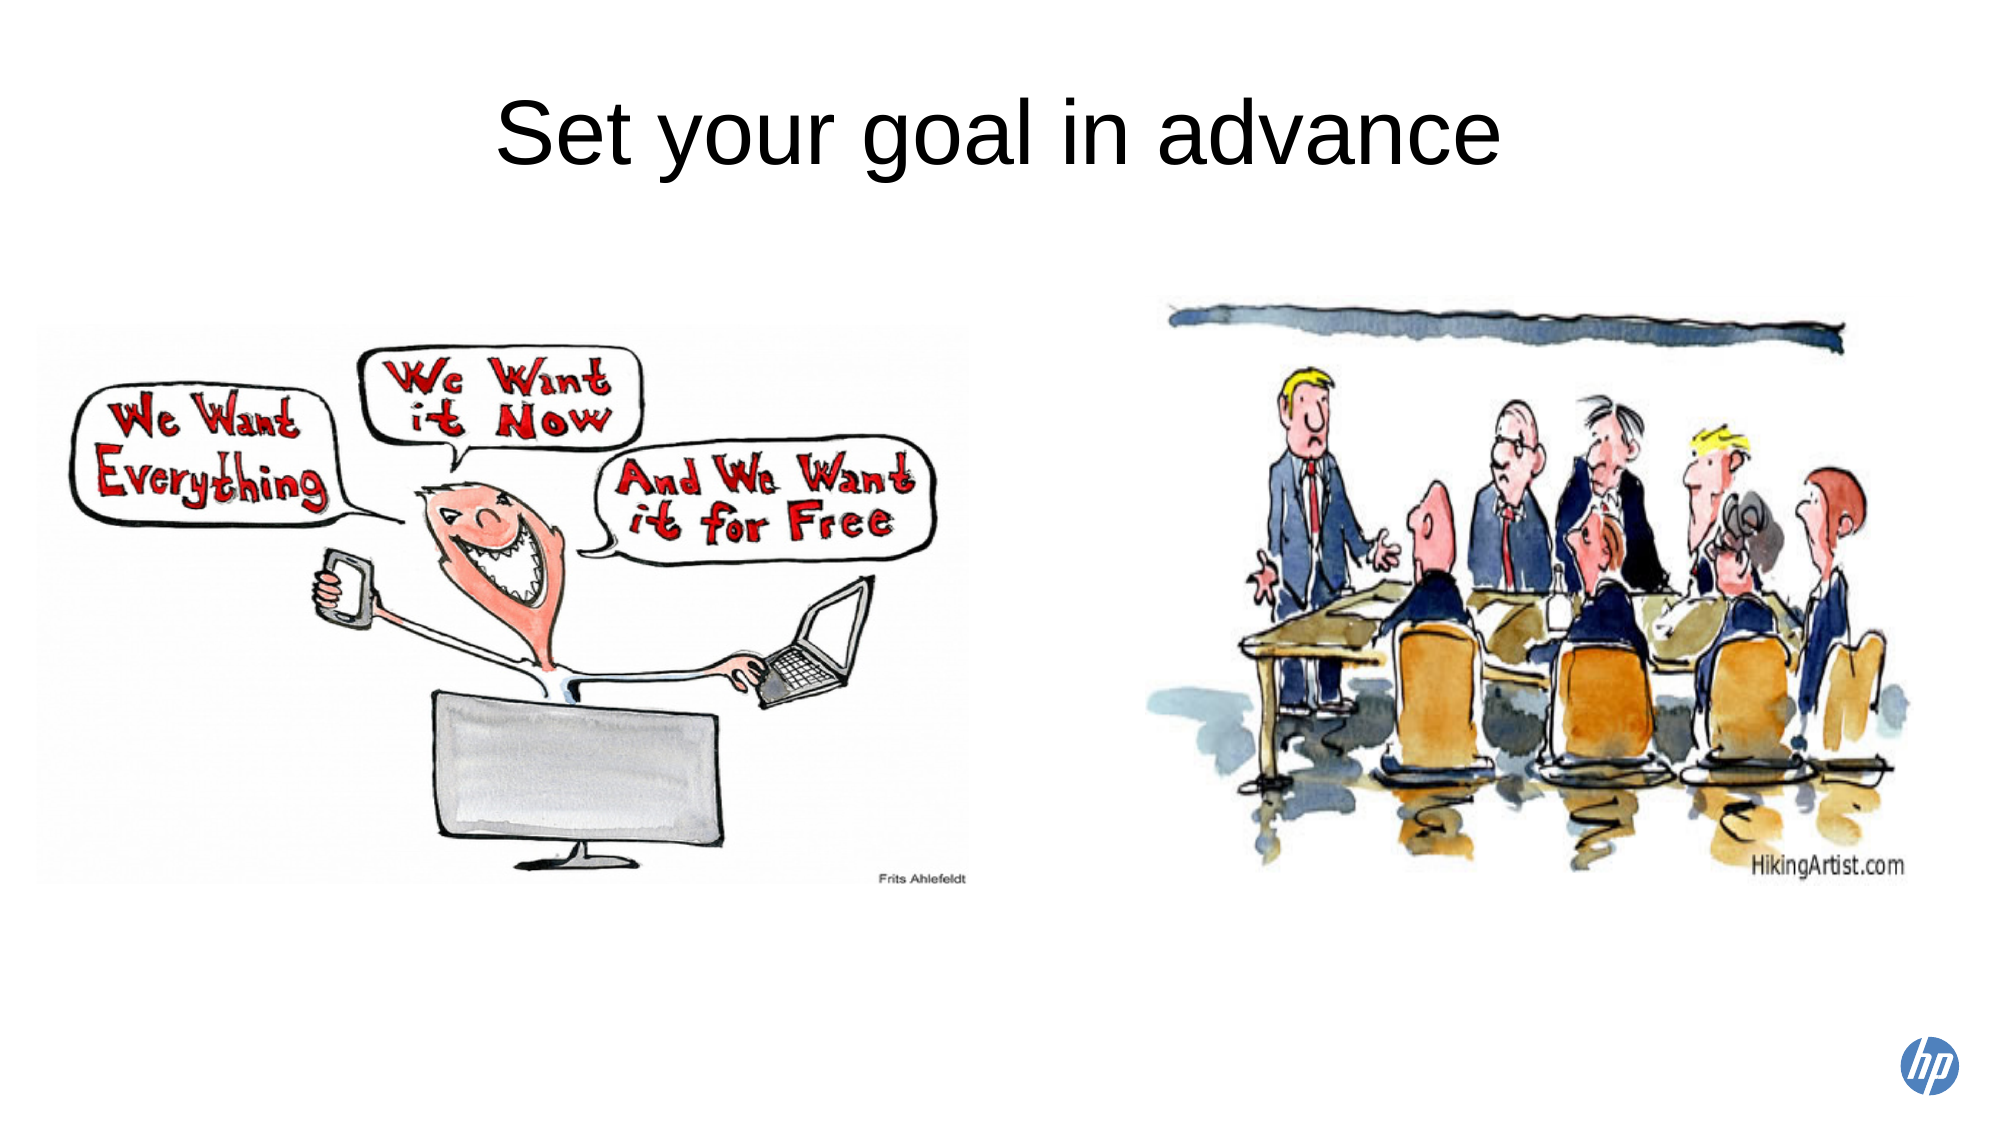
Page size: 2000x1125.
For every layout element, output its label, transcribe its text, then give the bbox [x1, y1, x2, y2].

title Set your goal in advance [0, 4, 2000, 260]
picture [1145, 295, 1914, 886]
picture [35, 323, 969, 884]
